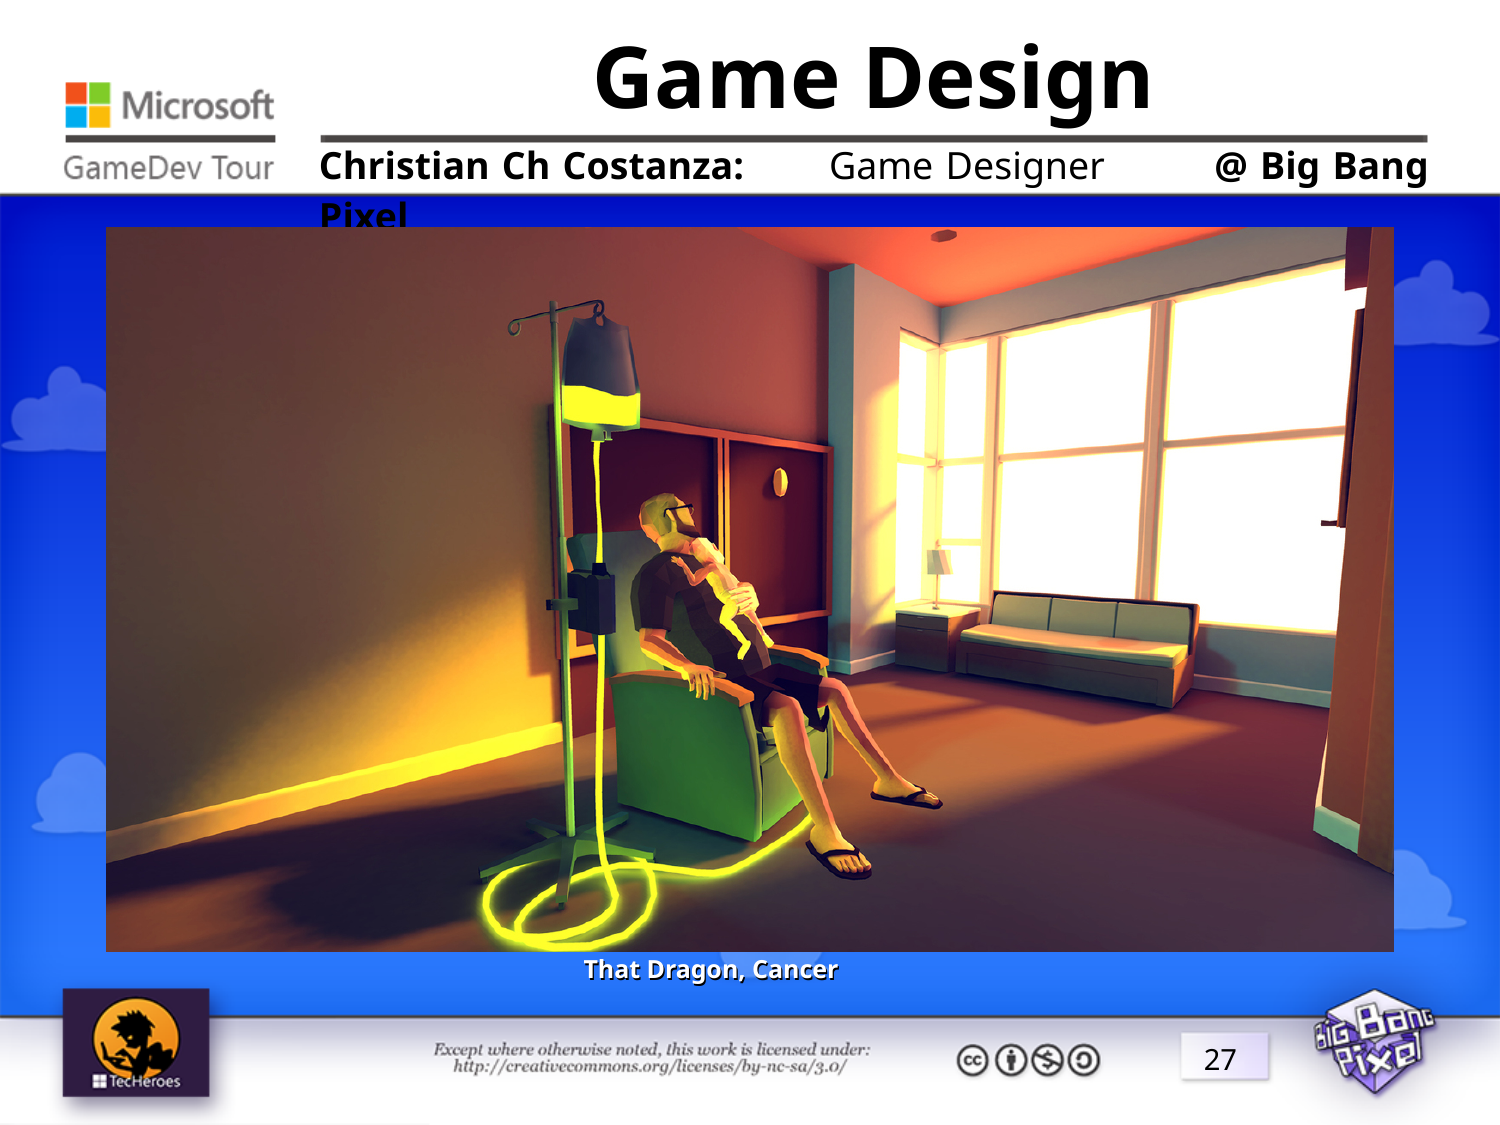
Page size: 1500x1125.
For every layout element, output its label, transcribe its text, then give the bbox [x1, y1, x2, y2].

text_box Christian Ch Costanza: Game Designer @ Big Bang Pixel [318, 124, 1430, 257]
picture [0, 0, 1500, 1125]
text_box That Dragon, Cancer [478, 952, 944, 999]
text_box <numero> [1110, 1033, 1252, 1117]
text_box Game Design [319, 9, 1430, 142]
